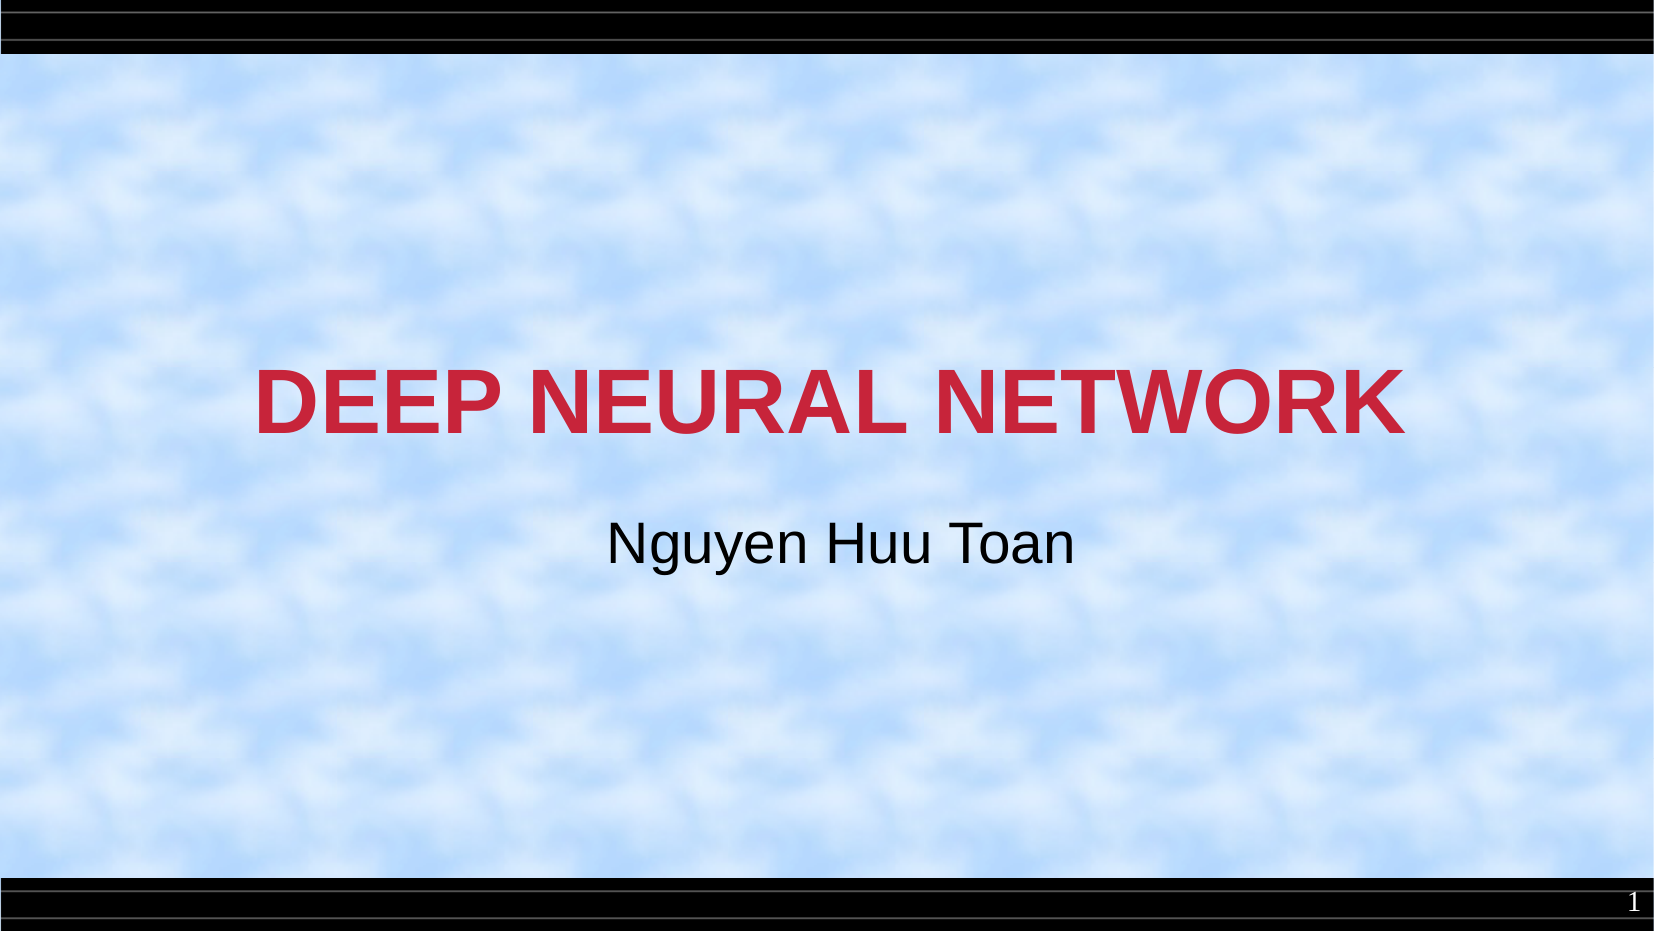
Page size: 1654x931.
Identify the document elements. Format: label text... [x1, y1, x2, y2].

picture [0, 0, 1654, 931]
list Nguyen Huu Toan [544, 510, 1126, 577]
title DEEP NEURAL NETWORK [86, 324, 1575, 480]
